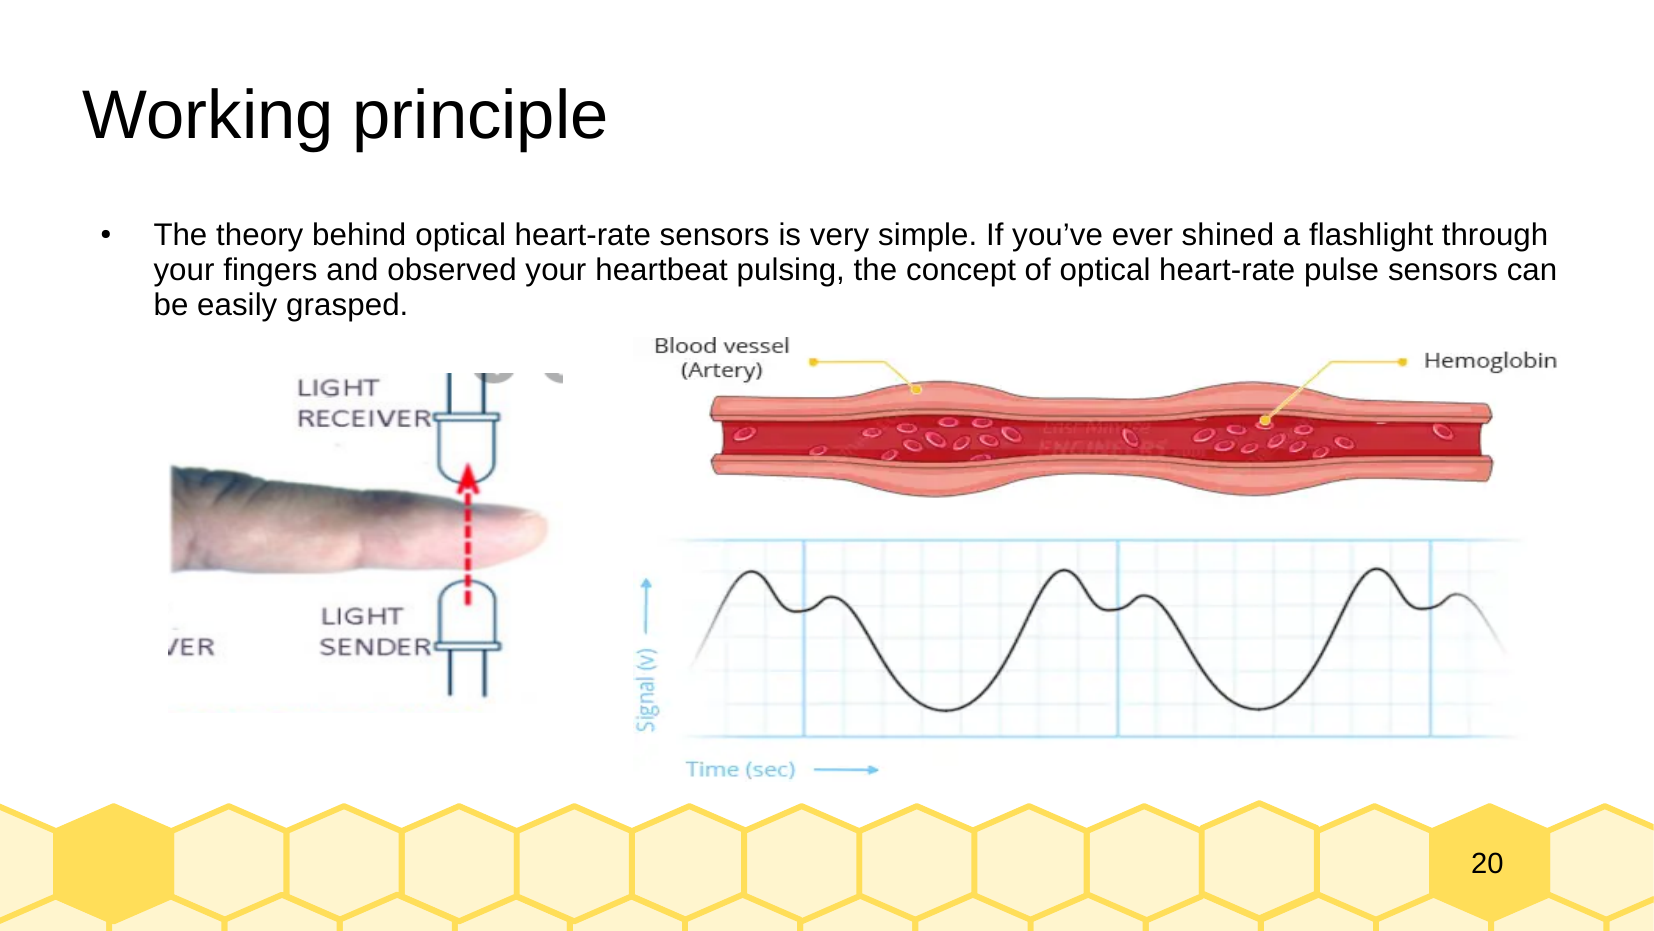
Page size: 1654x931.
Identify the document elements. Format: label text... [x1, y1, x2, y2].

title Working principle [82, 37, 1571, 193]
picture [633, 337, 1571, 782]
list The theory behind optical heart-rate sensors is very simple. If you’ve ever shined a flashlight through your fingers and observed your heartbeat pulsing, the concept of optical heart-rate pulse sensors can be easily grasped. [82, 217, 1571, 758]
picture [168, 373, 563, 713]
